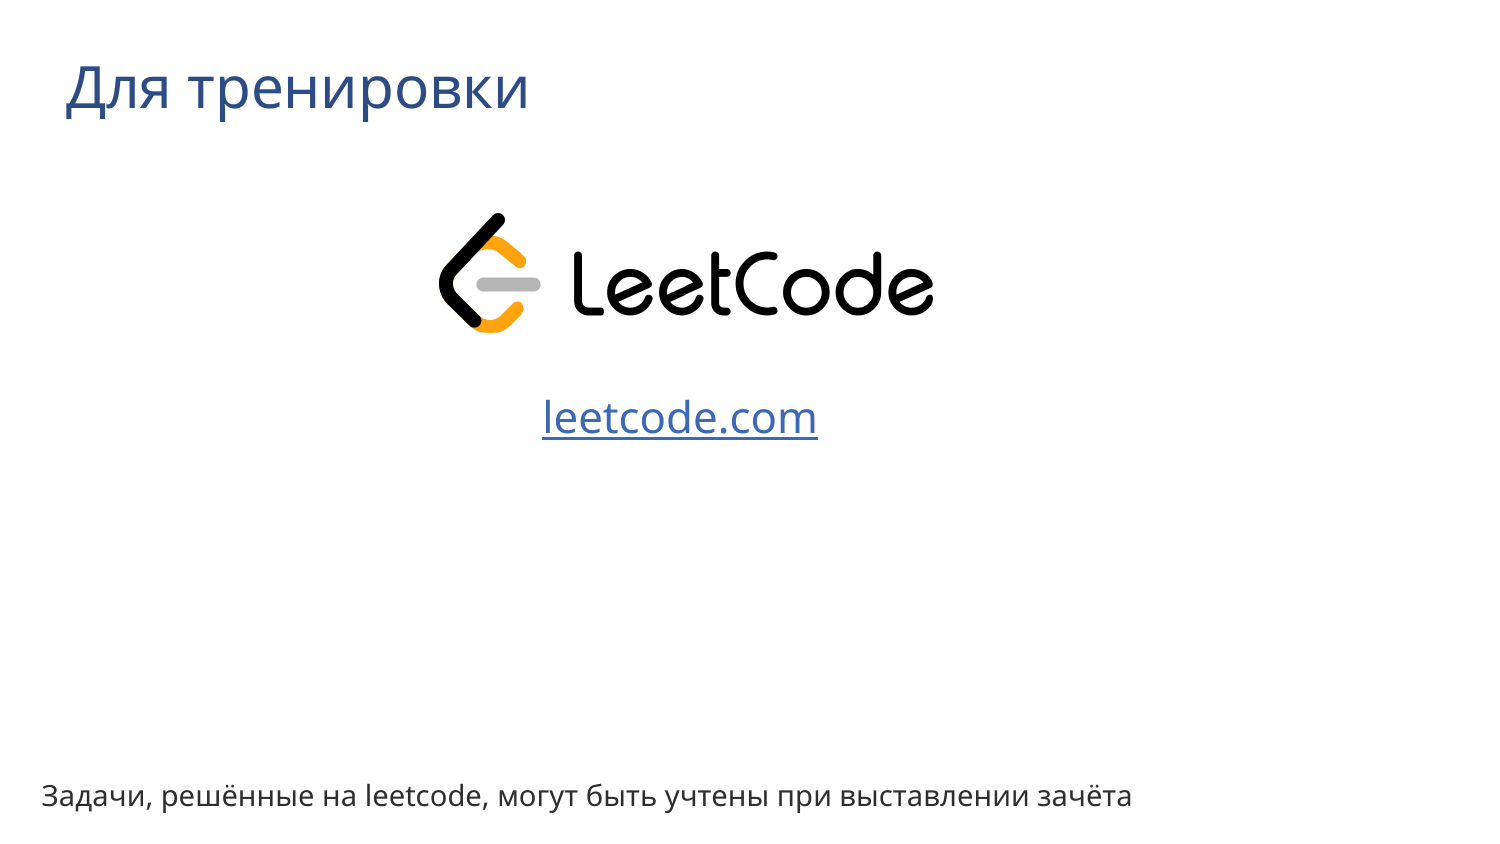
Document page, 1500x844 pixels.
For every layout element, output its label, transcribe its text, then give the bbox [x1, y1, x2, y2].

text_box Задачи, решённые на leetcode, могут быть учтены при выставлении зачёта [26, 762, 1346, 828]
text_box leetcode.com [484, 374, 888, 465]
picture [439, 213, 933, 333]
title Для тренировки [51, 35, 1449, 130]
